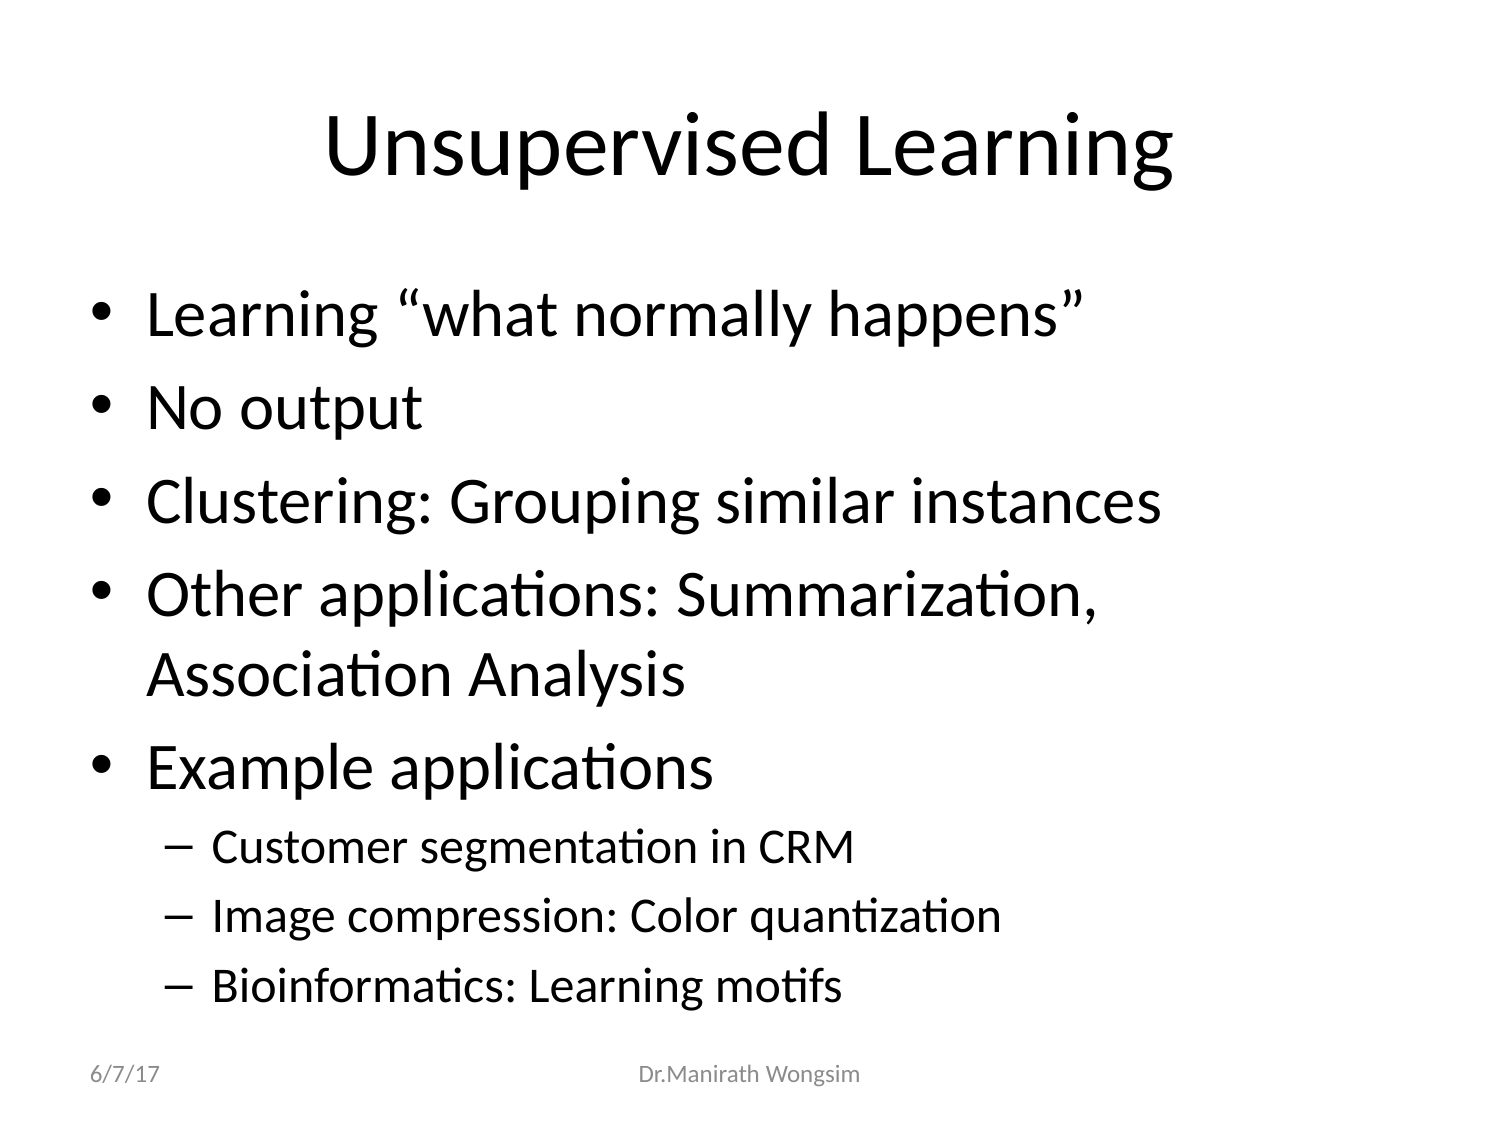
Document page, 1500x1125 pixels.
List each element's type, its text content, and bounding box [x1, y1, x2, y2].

text_box 06/07/2017 [74, 1042, 425, 1103]
text_box Learning “what normally happens” No output Clustering: Grouping similar instances Other applications: Summarization, Association Analysis Example applications Customer segmentation in CRM Image compression: Color quantization Bioinformatics: Learning motifs [75, 262, 1425, 1005]
text_box Unsupervised Learning [75, 45, 1425, 233]
text_box Dr.Manirath Wongsim [512, 1042, 988, 1103]
